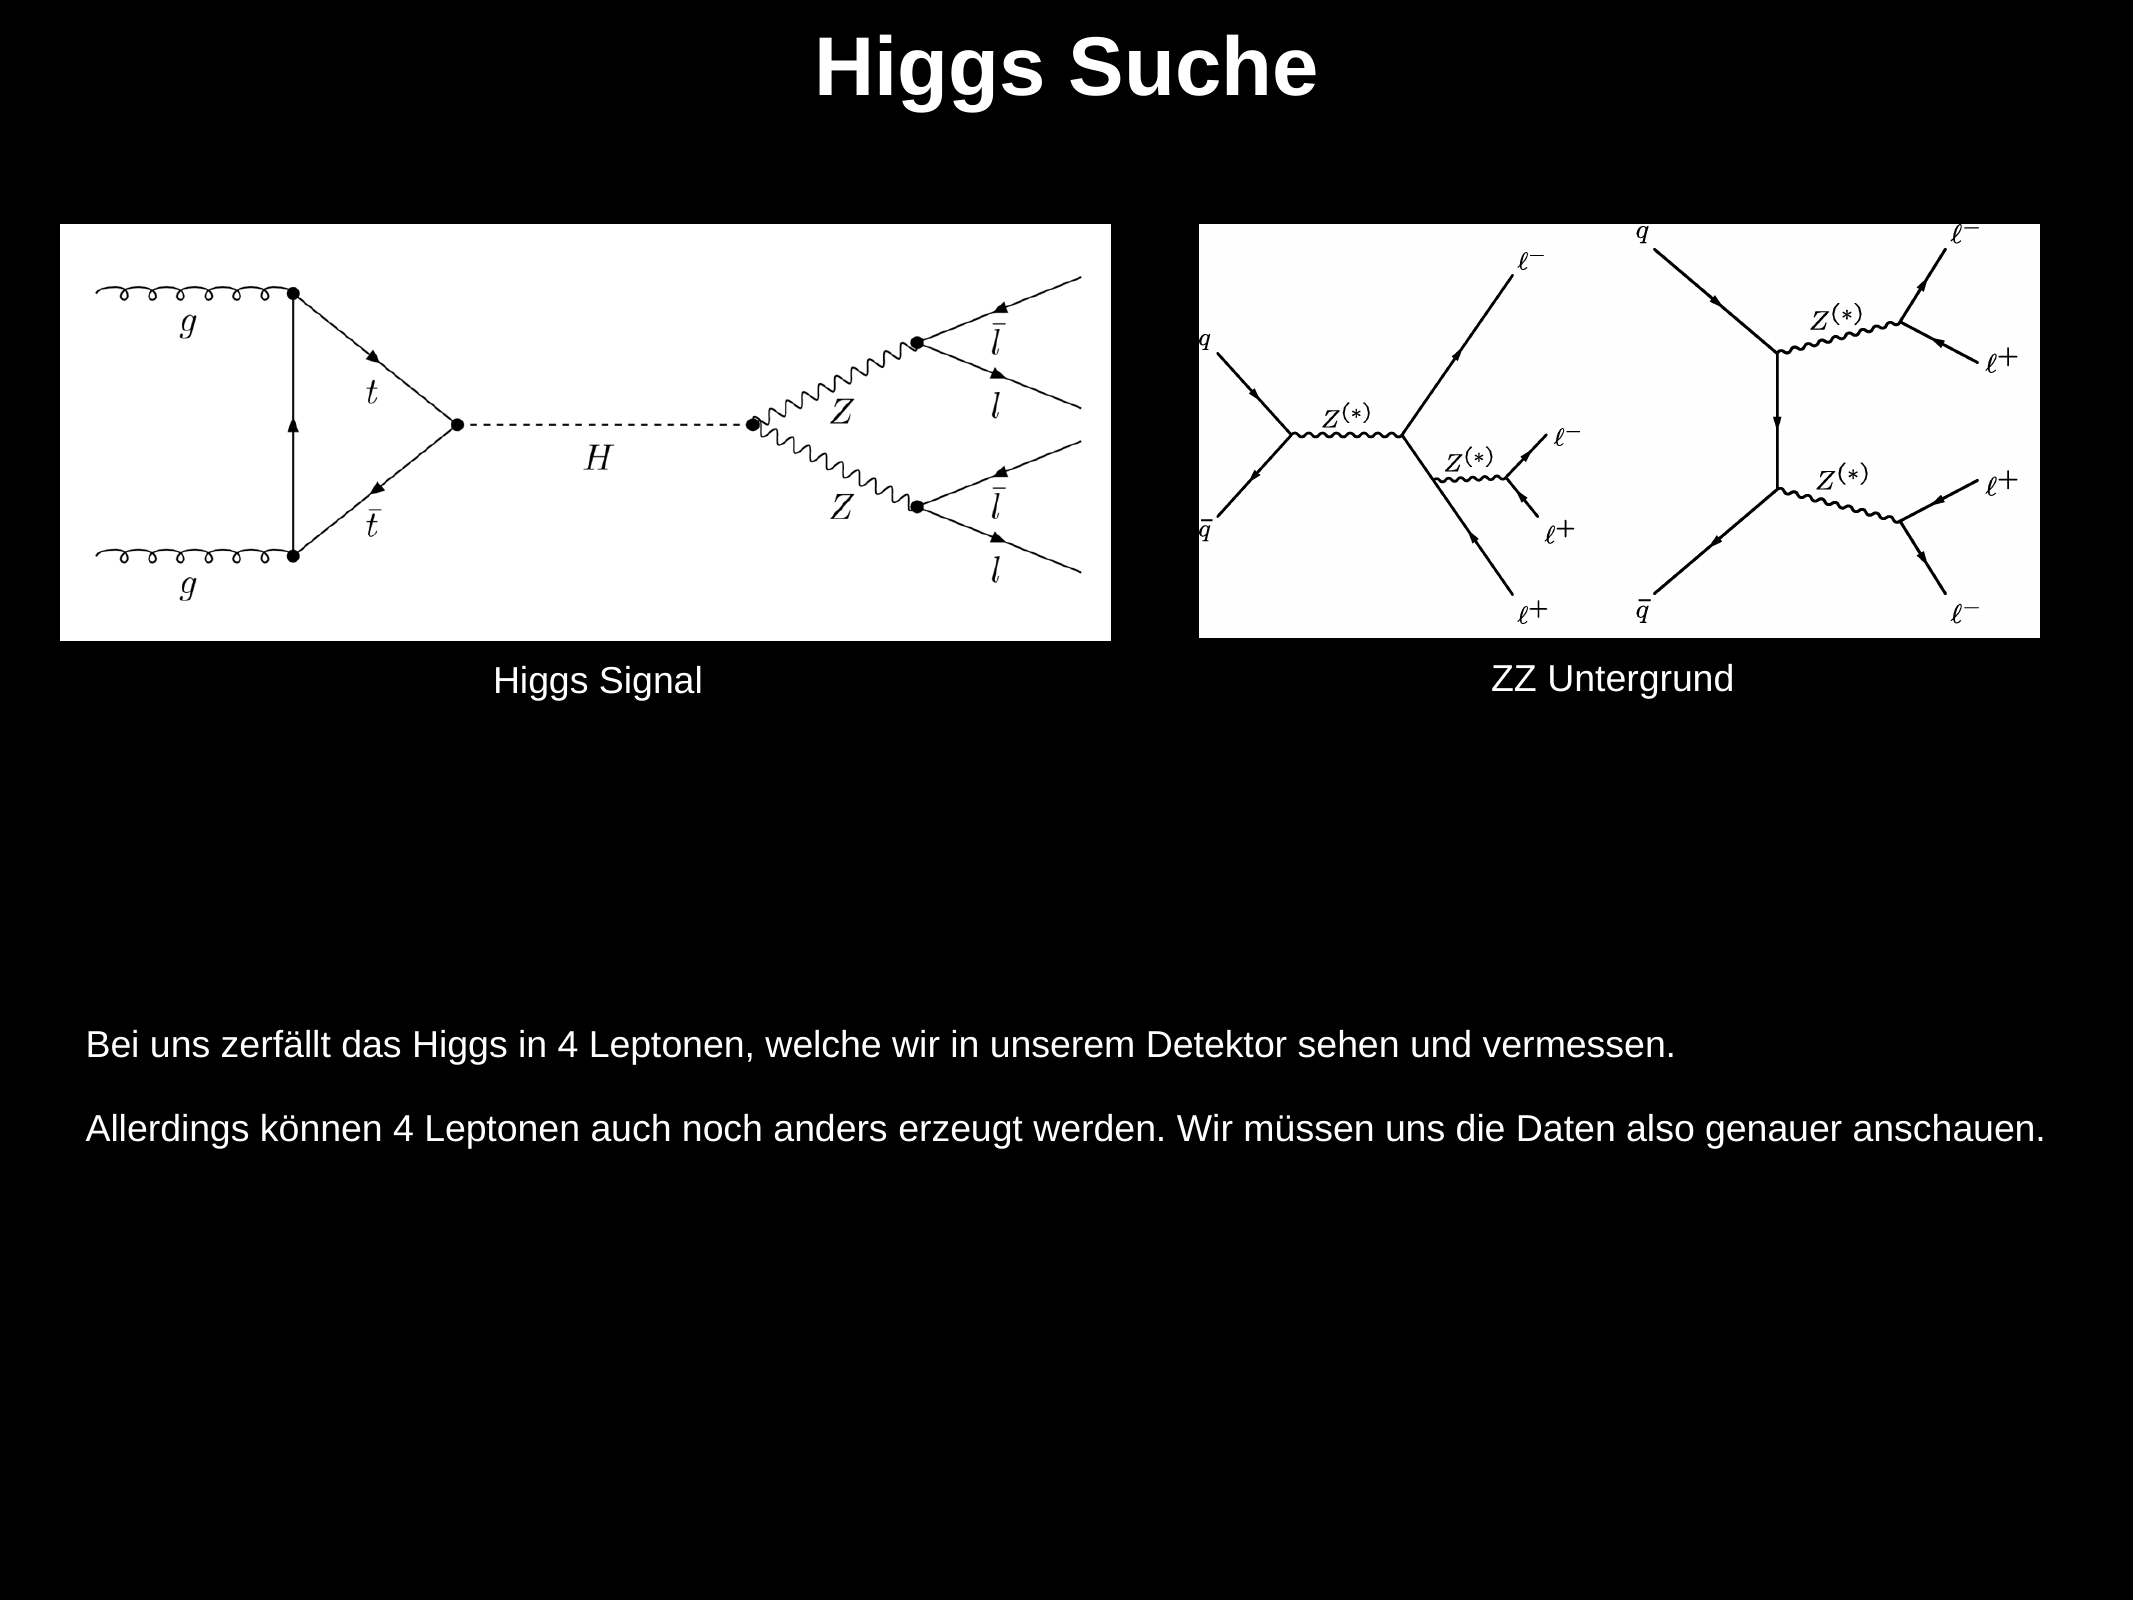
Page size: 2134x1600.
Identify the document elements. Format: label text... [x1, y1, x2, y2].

picture [60, 224, 1111, 641]
text_box Bei uns zerfällt das Higgs in 4 Leptonen, welche wir in unserem Detektor sehen und vermessen. Allerdings können 4 Leptonen auch noch anders erzeugt werden. Wir müssen uns die Daten also genauer anschauen. [70, 1015, 2091, 1245]
text_box Higgs Suche [0, 13, 2134, 130]
text_box Higgs Signal [478, 651, 727, 709]
picture [1199, 224, 2040, 638]
text_box ZZ Untergrund [1476, 649, 1760, 709]
